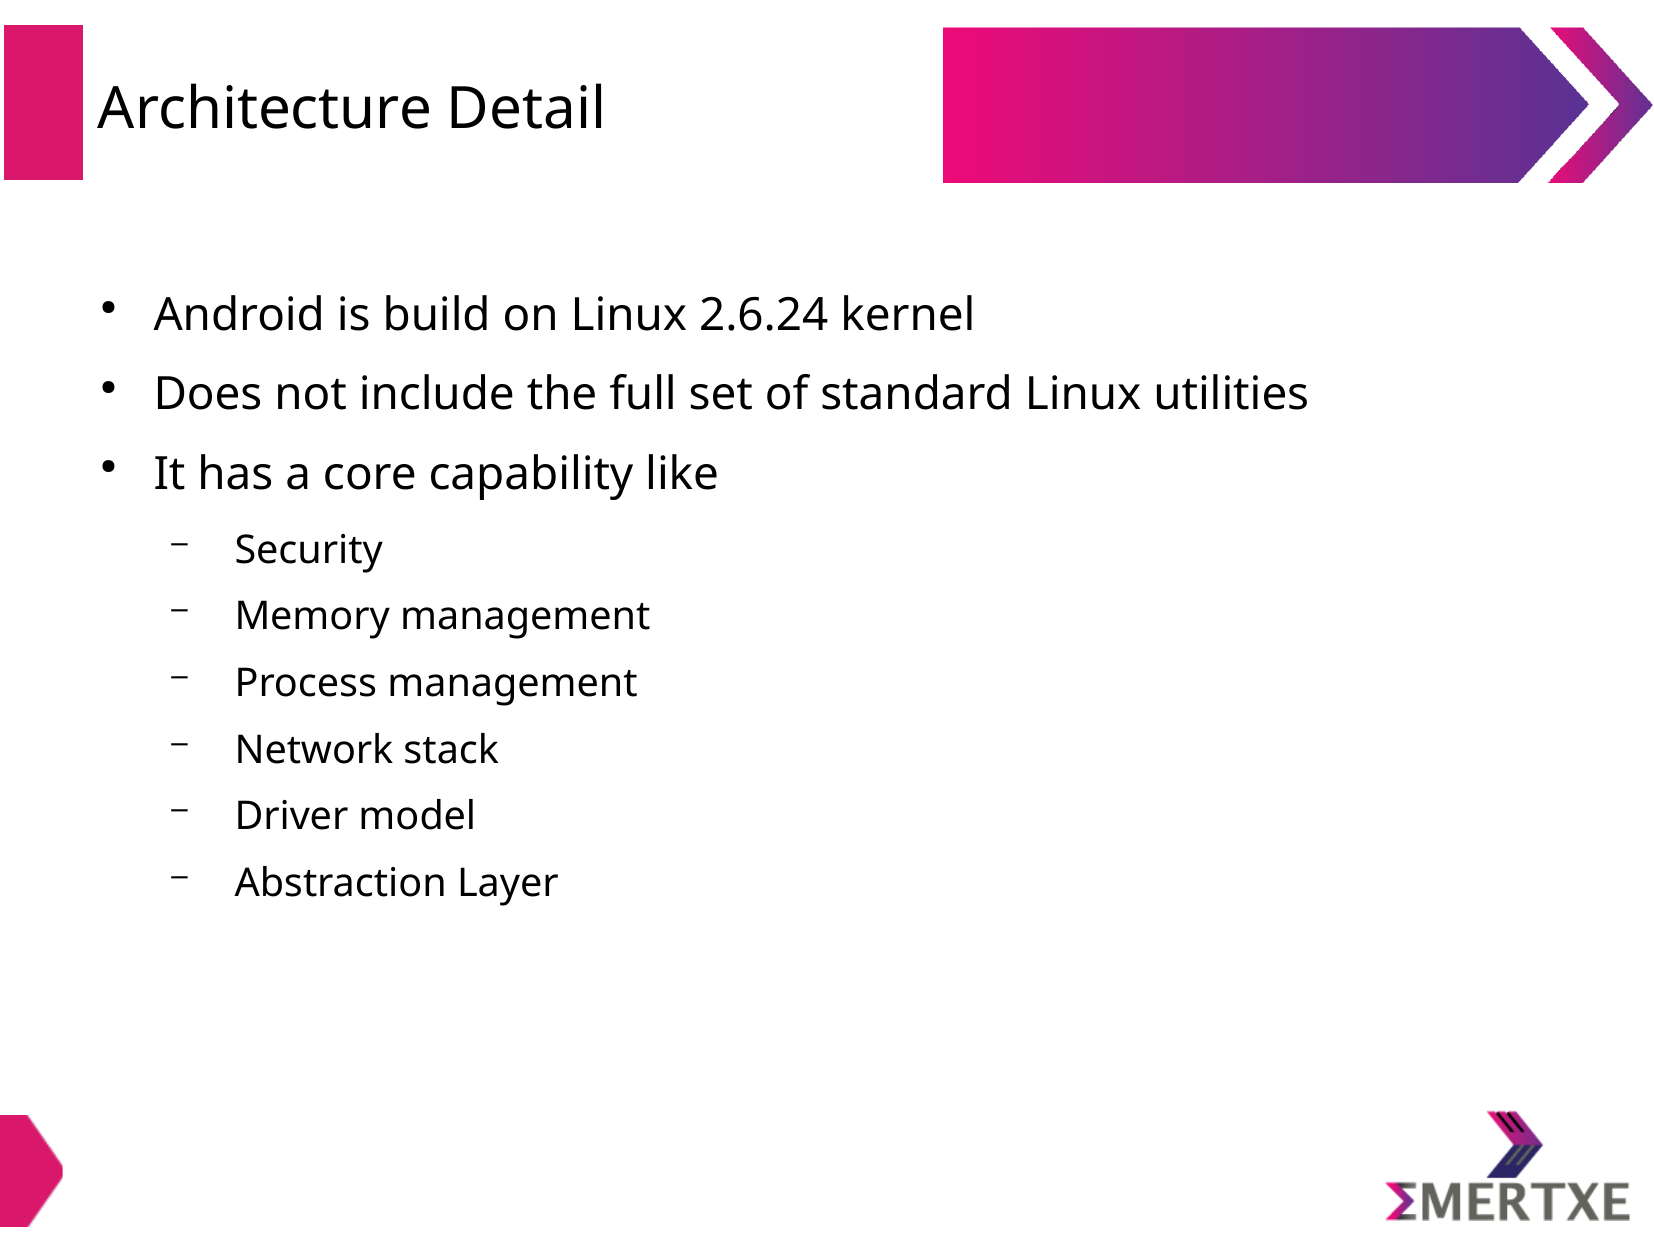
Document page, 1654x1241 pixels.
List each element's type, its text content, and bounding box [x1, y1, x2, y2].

picture [1385, 1107, 1631, 1221]
list Android is build on Linux 2.6.24 kernel Does not include the full set of standard Linux utilities It has a core capability like Security Memory management Process management Network stack Driver model Abstraction Layer [82, 290, 1571, 1010]
title Architecture Detail [82, 2, 1571, 210]
picture [1571, 27, 1653, 183]
